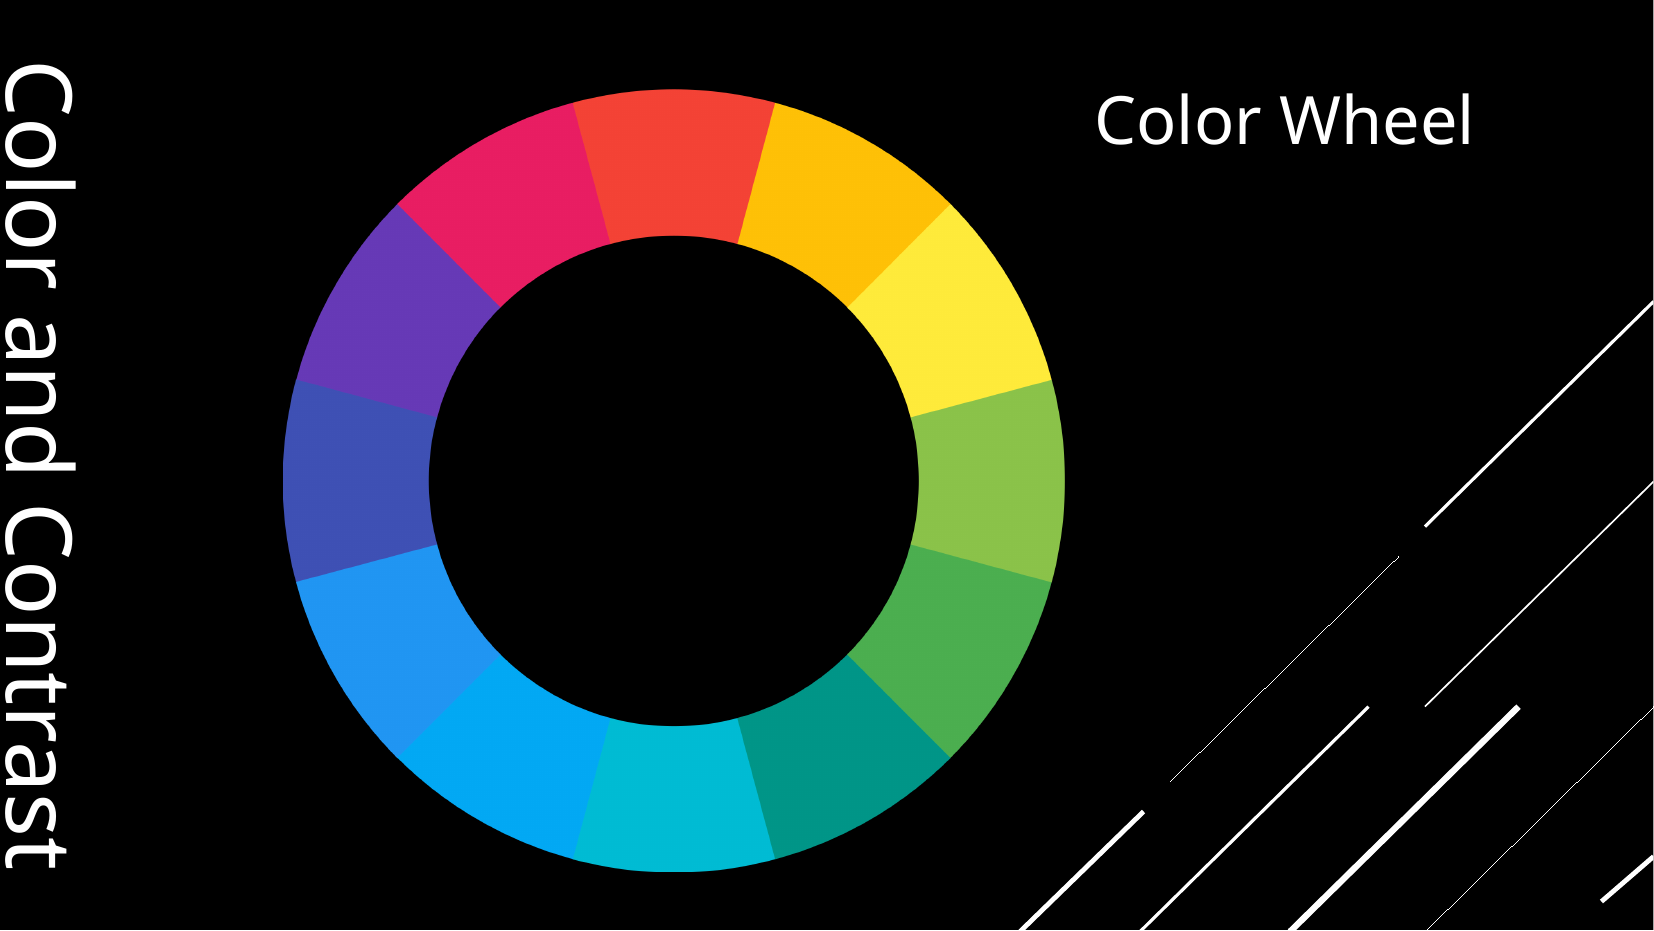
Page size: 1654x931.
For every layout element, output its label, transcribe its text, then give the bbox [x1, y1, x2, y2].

title Color and Contrast [0, 0, 120, 931]
text_box Color Wheel [1079, 65, 1650, 228]
picture [283, 89, 1065, 872]
